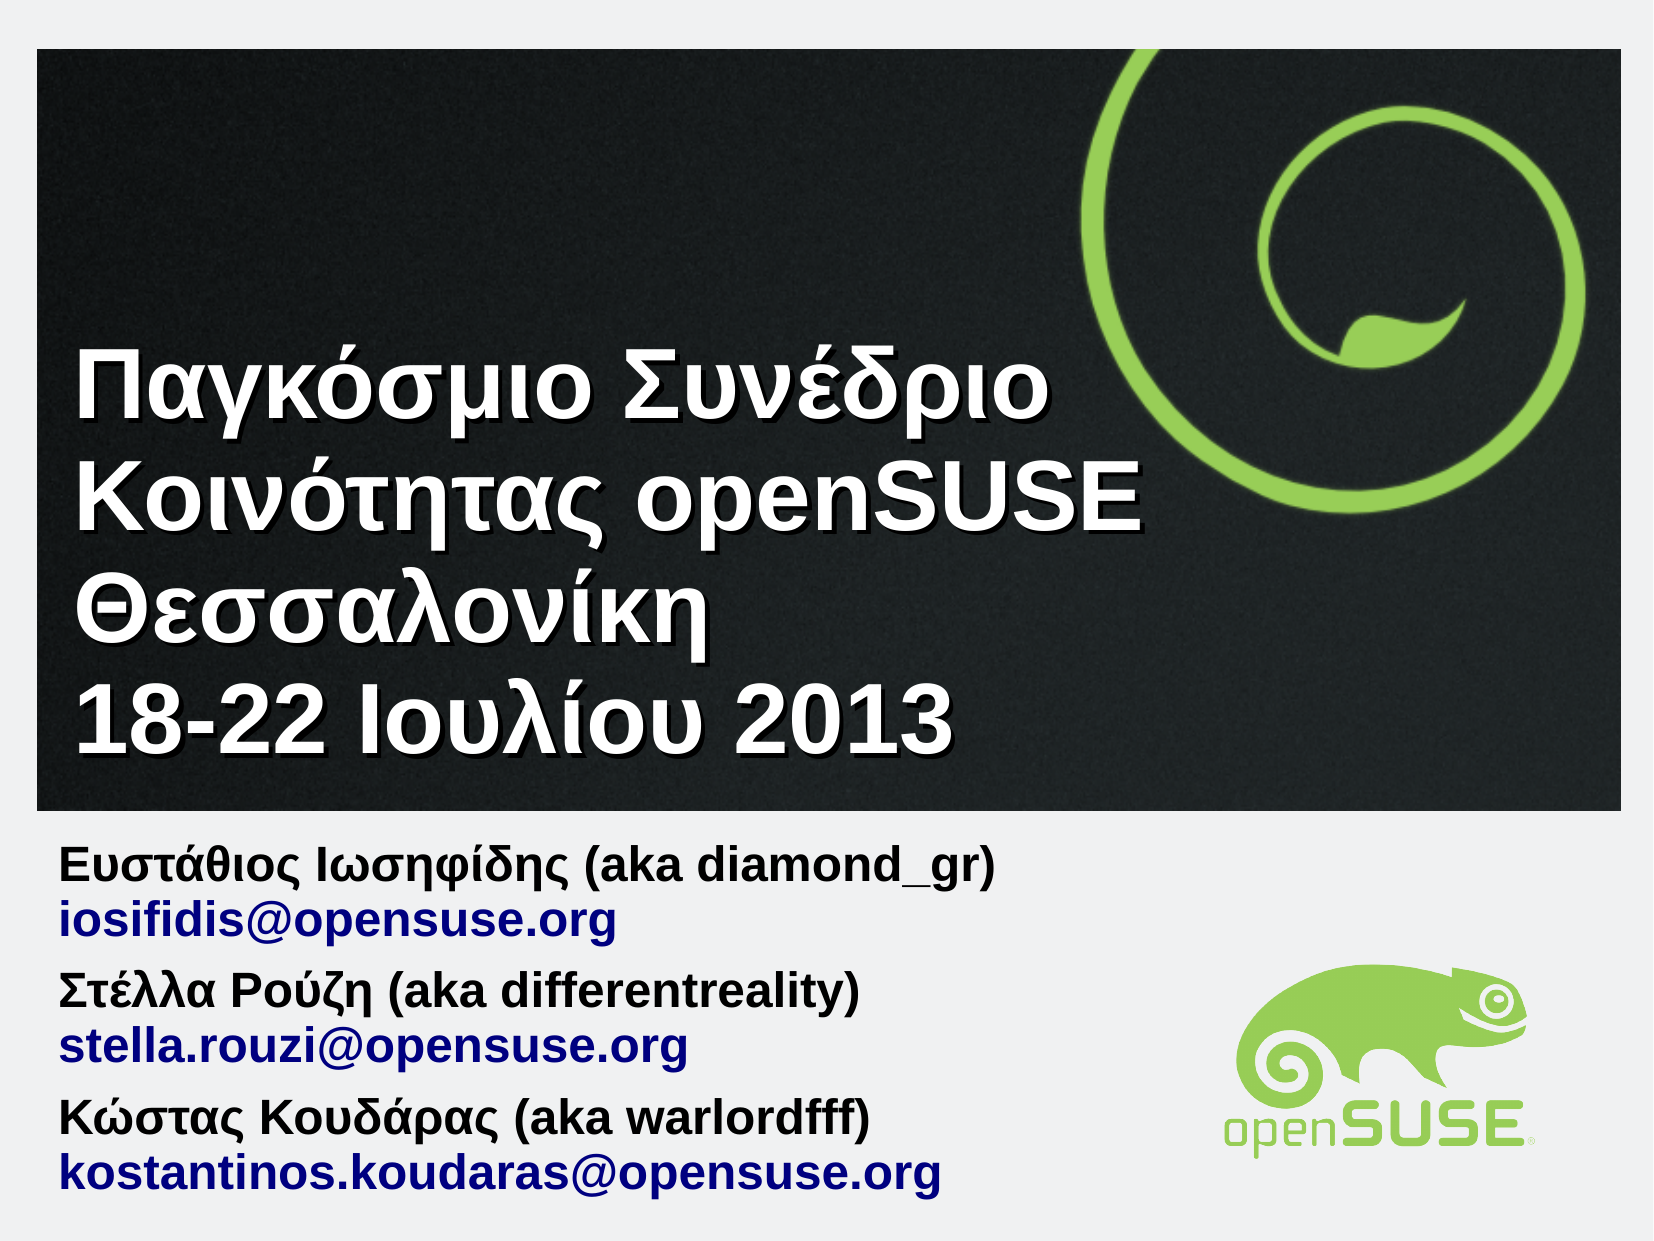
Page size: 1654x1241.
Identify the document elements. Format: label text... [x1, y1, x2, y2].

title Παγκόσμιο Συνέδριο Κοινότητας openSUSE Θεσσαλονίκη 18-22 Ιουλίου 2013 [73, 328, 1520, 776]
picture [0, 0, 1654, 1241]
list Ευστάθιος Ιωσηφίδης (aka diamond_gr) iosifidis@opensuse.org Στέλλα Ρούζη (aka differentreality) stella.rouzi@opensuse.org Κώστας Κουδάρας (aka warlordfff) kostantinos.koudaras@opensuse.org [58, 836, 1115, 1209]
